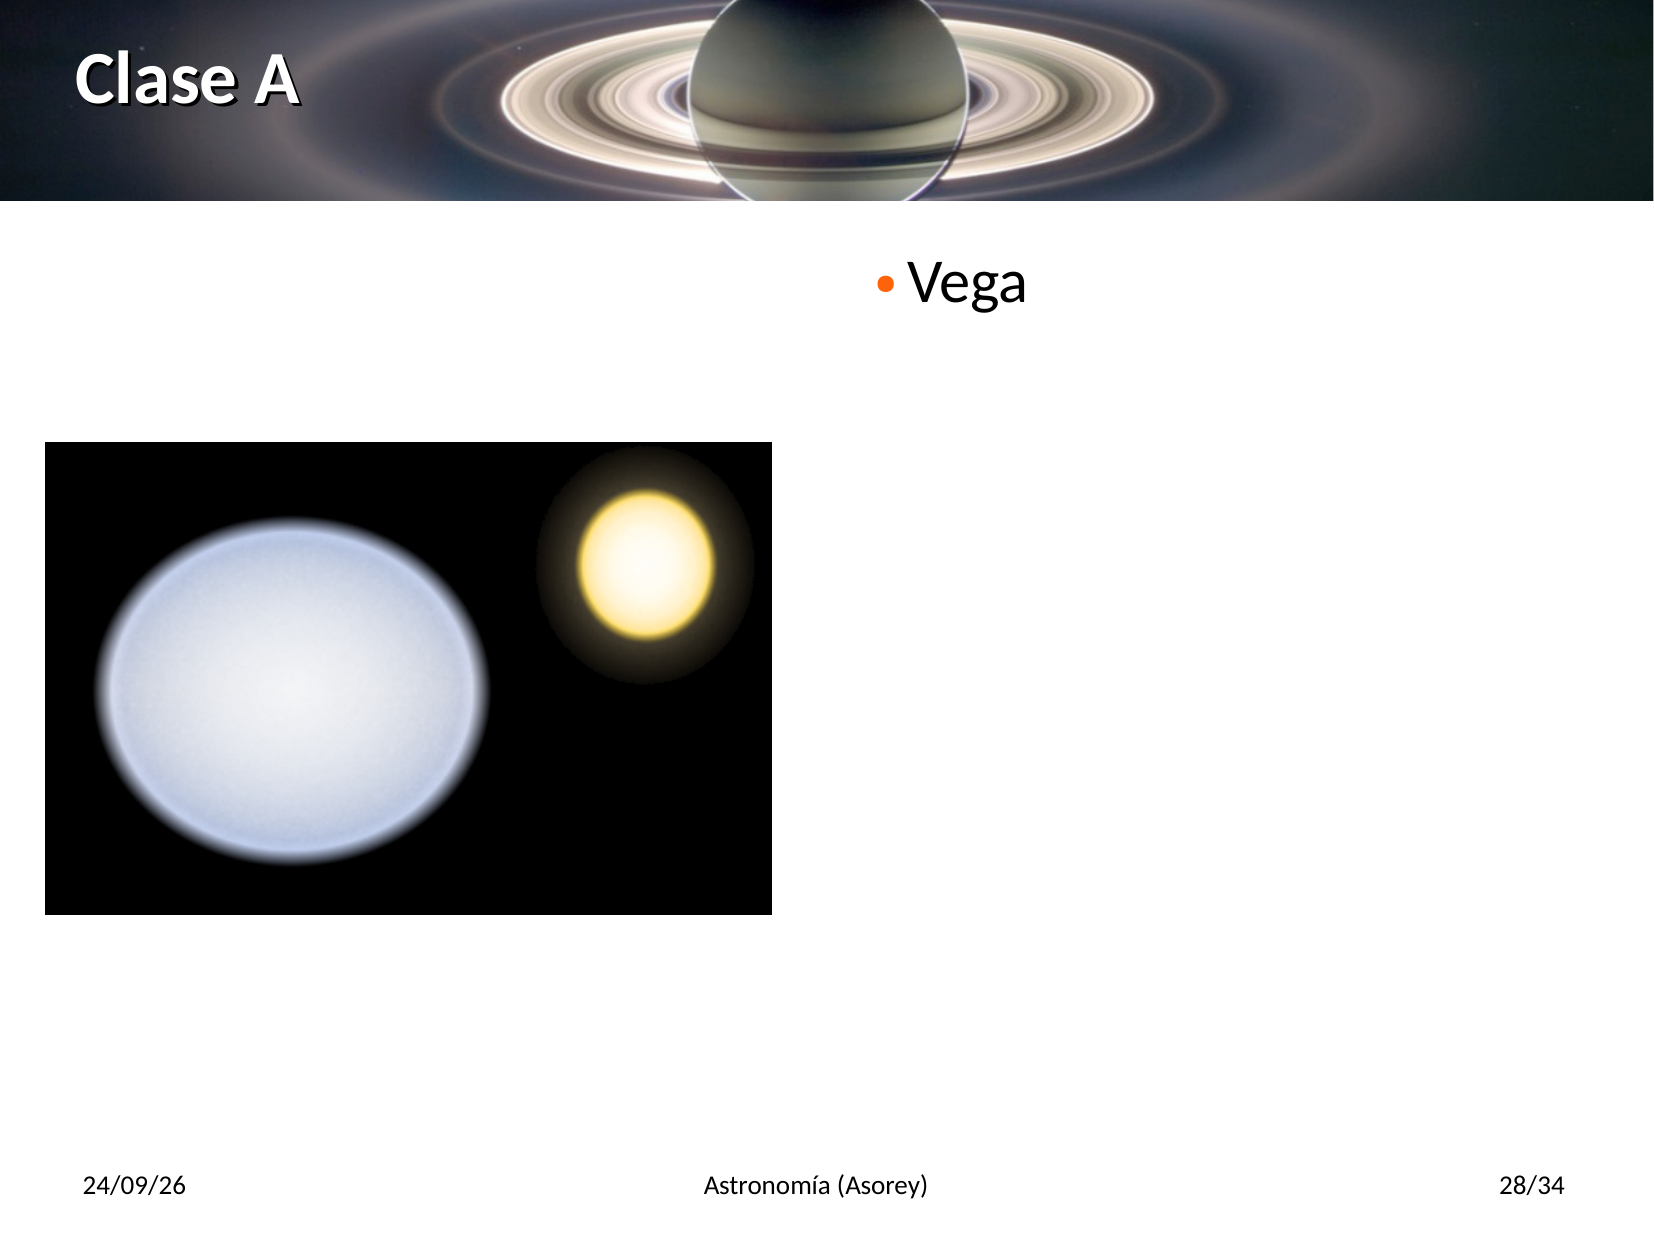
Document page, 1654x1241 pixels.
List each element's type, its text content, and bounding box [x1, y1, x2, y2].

list Vega [845, 255, 1572, 1156]
picture [45, 442, 772, 916]
title Clase A [75, 19, 1564, 151]
picture [0, 0, 1654, 201]
